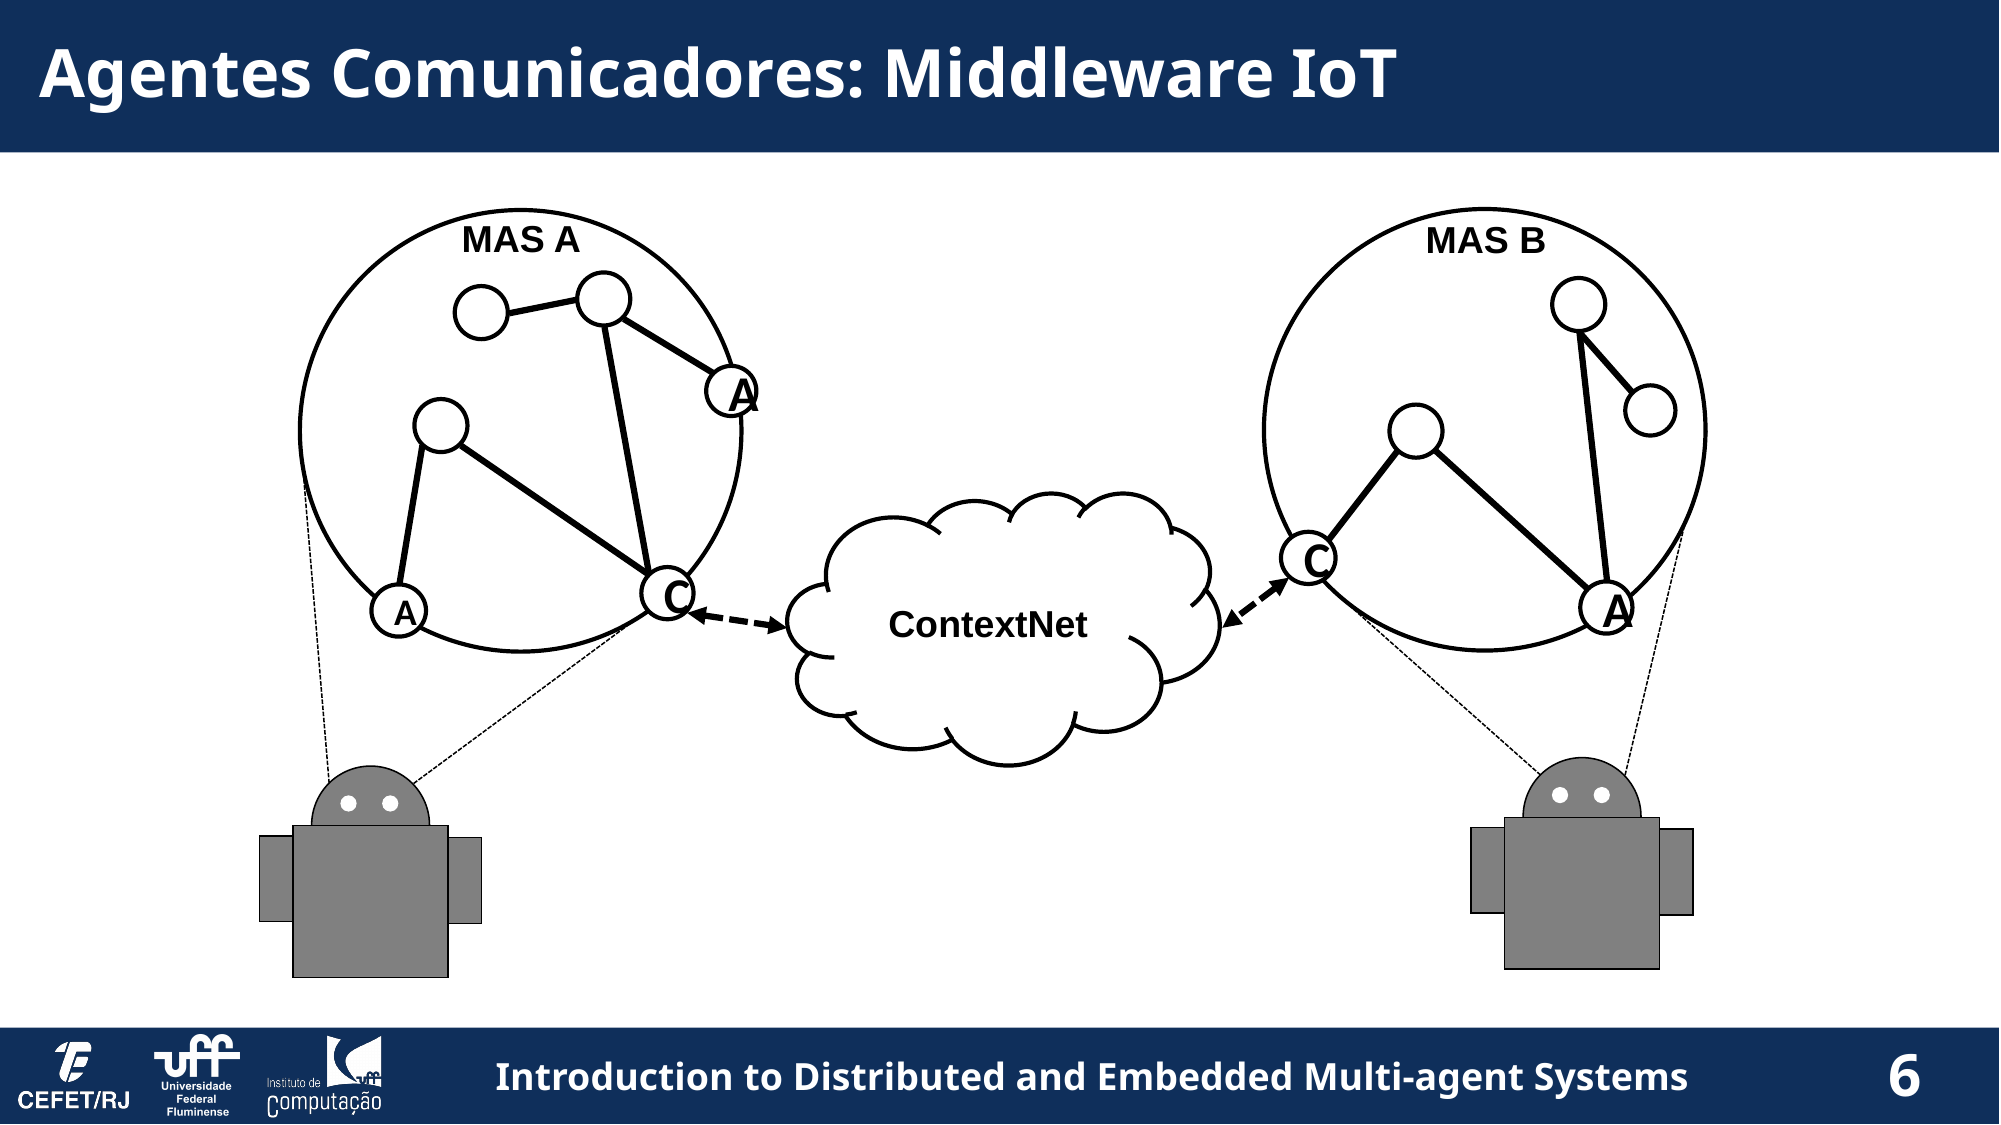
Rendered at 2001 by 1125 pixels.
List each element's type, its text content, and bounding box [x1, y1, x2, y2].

text_box C [1280, 531, 1336, 584]
picture [153, 1033, 241, 1121]
text_box A [706, 365, 757, 417]
text_box Agentes Comunicadores: Middleware IoT [25, 23, 1999, 119]
text_box C [641, 567, 694, 620]
text_box [1471, 757, 1694, 969]
text_box [1263, 222, 1706, 651]
text_box A [1613, 602, 1622, 615]
text_box [259, 766, 482, 978]
picture [265, 1033, 383, 1118]
text_box ContextNet [787, 493, 1220, 766]
text_box MAS A [446, 207, 596, 268]
text_box MAS B [1410, 208, 1562, 269]
text_box A [1580, 581, 1633, 634]
text_box A [371, 584, 427, 637]
picture [18, 1021, 129, 1125]
text_box A [739, 386, 748, 399]
text_box [299, 223, 742, 652]
